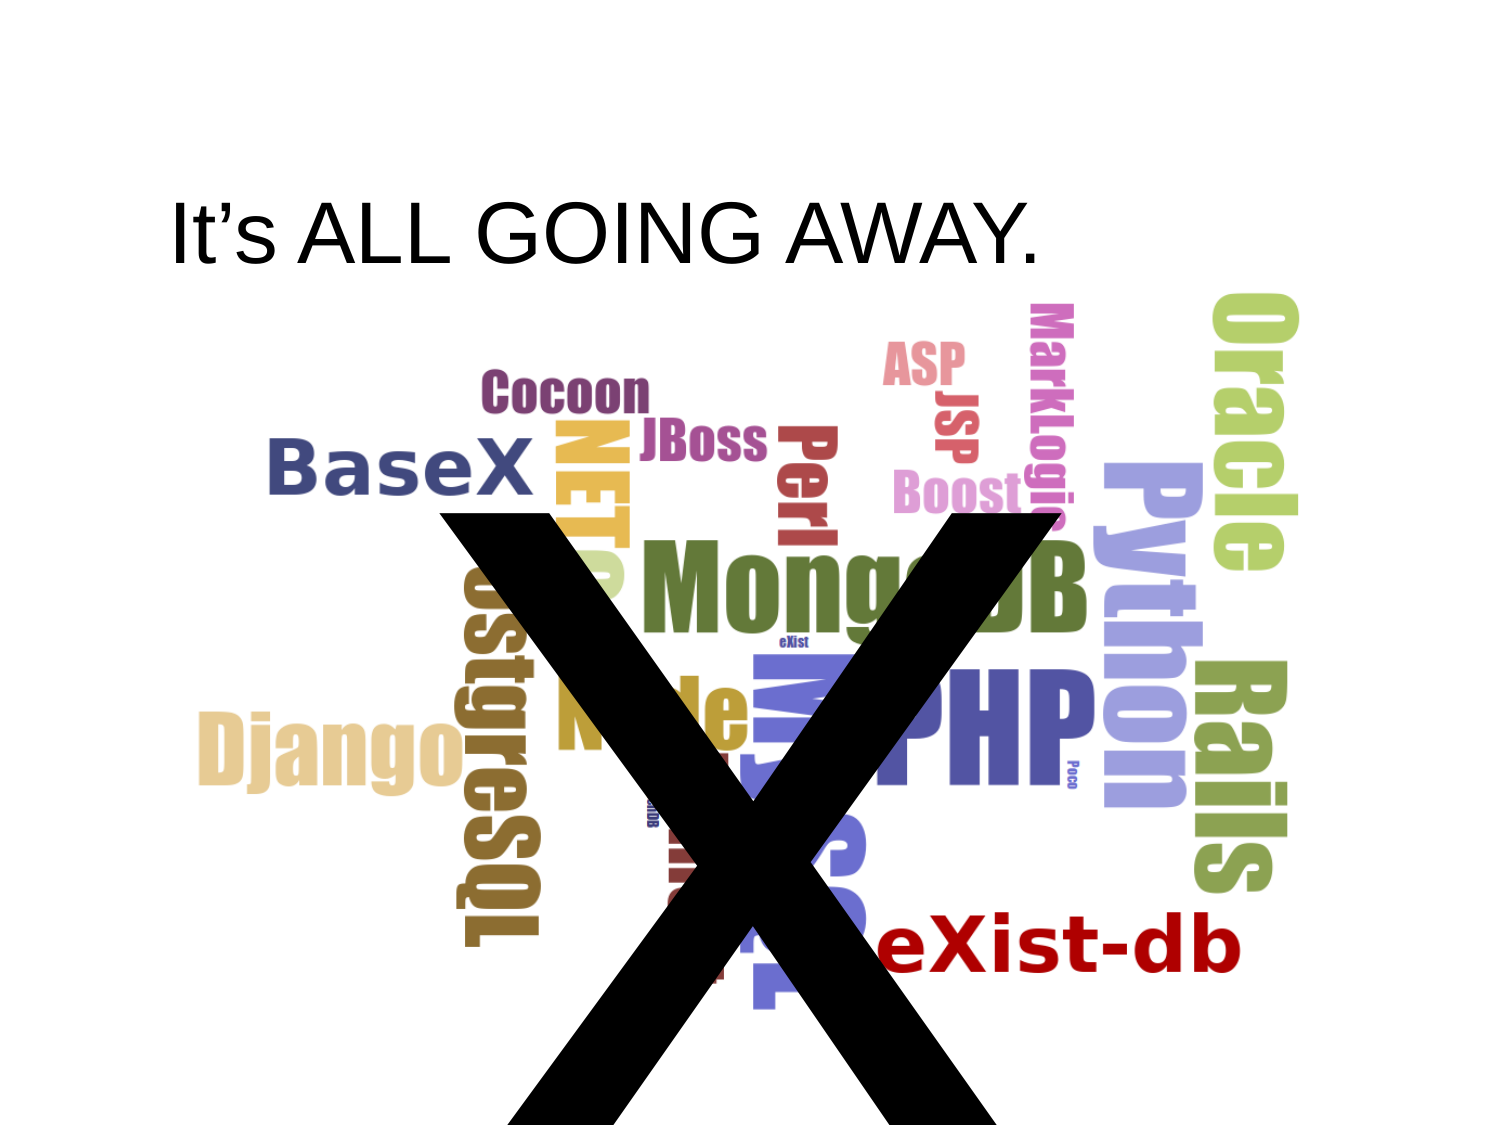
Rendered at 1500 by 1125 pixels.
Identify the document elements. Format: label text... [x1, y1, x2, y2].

text_box It’s ALL GOING AWAY. X [153, 177, 1347, 1125]
